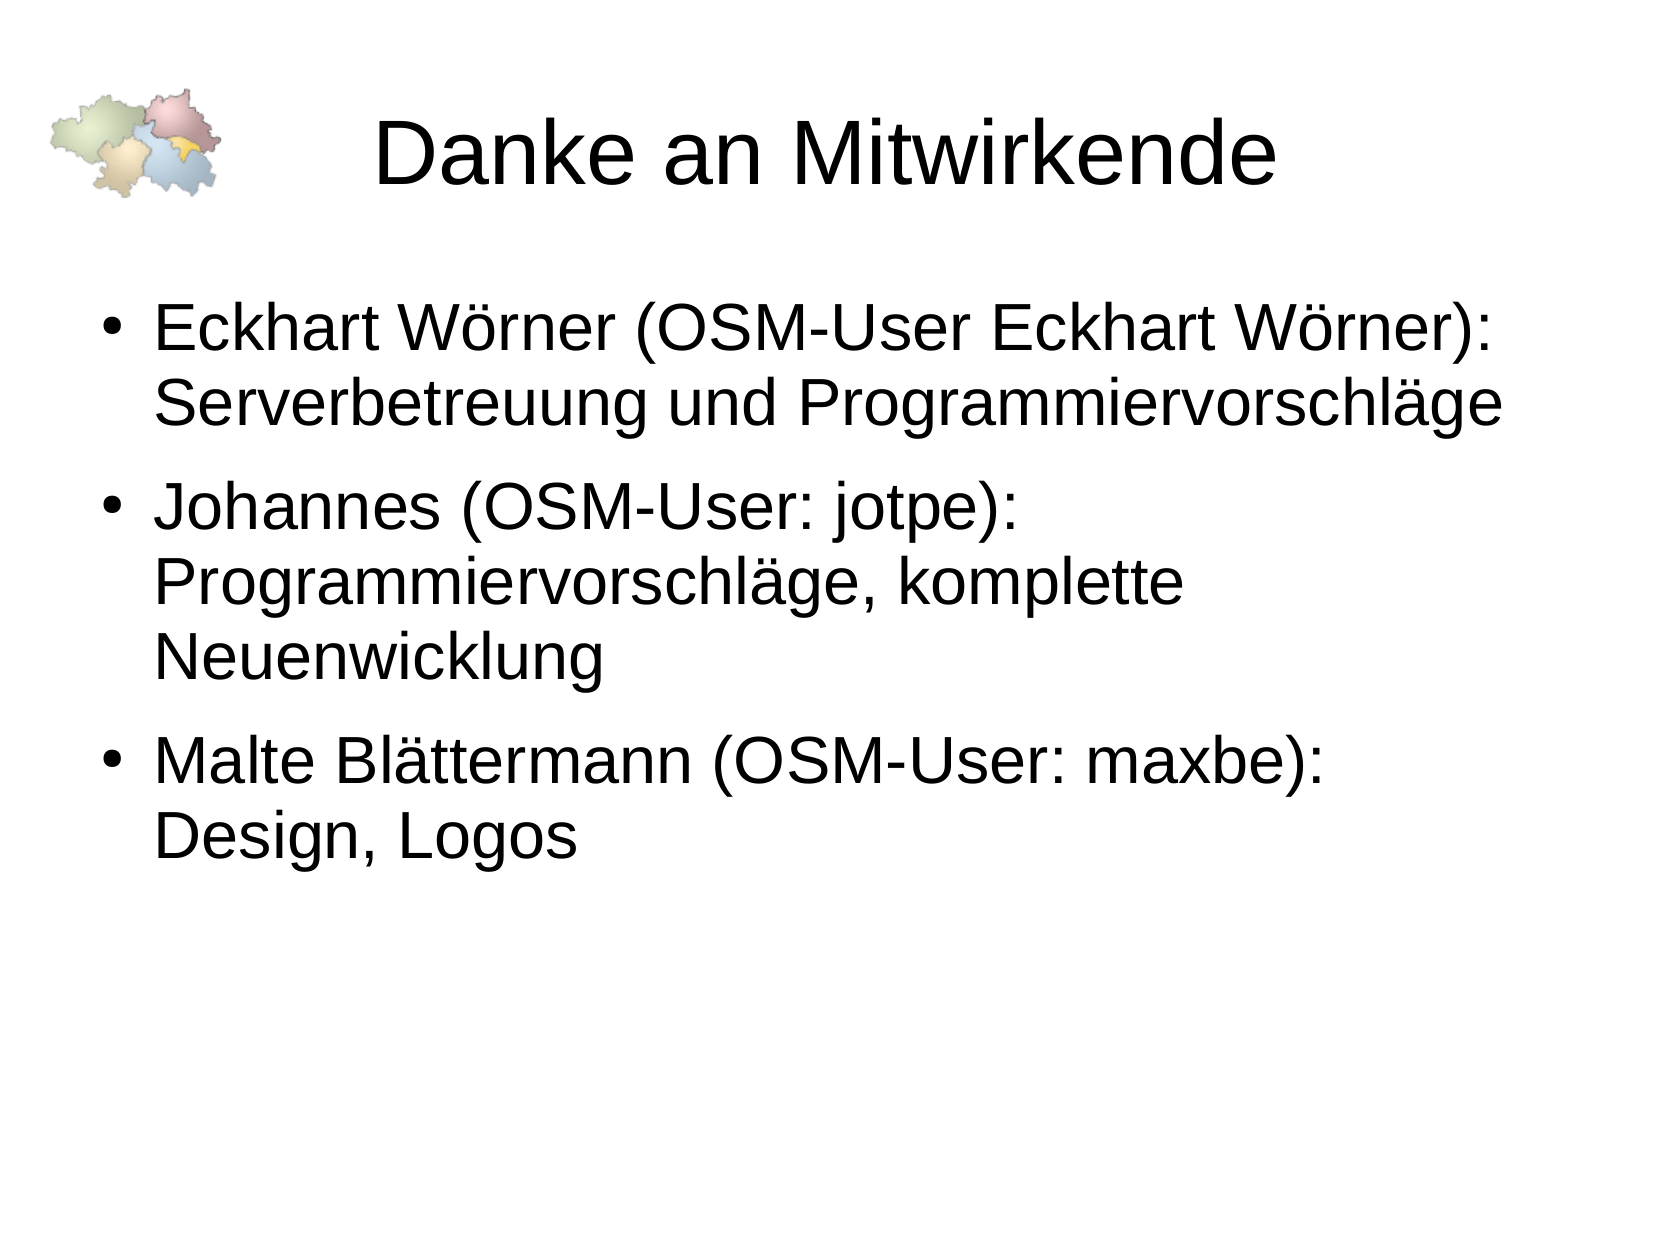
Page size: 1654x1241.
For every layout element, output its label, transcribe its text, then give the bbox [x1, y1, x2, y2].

list Eckhart Wörner (OSM-User Eckhart Wörner): Serverbetreuung und Programmiervorschläge Johannes (OSM-User: jotpe): Programmiervorschläge, komplette Neuenwicklung Malte Blättermann (OSM-User: maxbe): Design, Logos [82, 290, 1571, 1010]
title Danke an Mitwirkende [82, 49, 1571, 257]
picture [11, 68, 250, 225]
